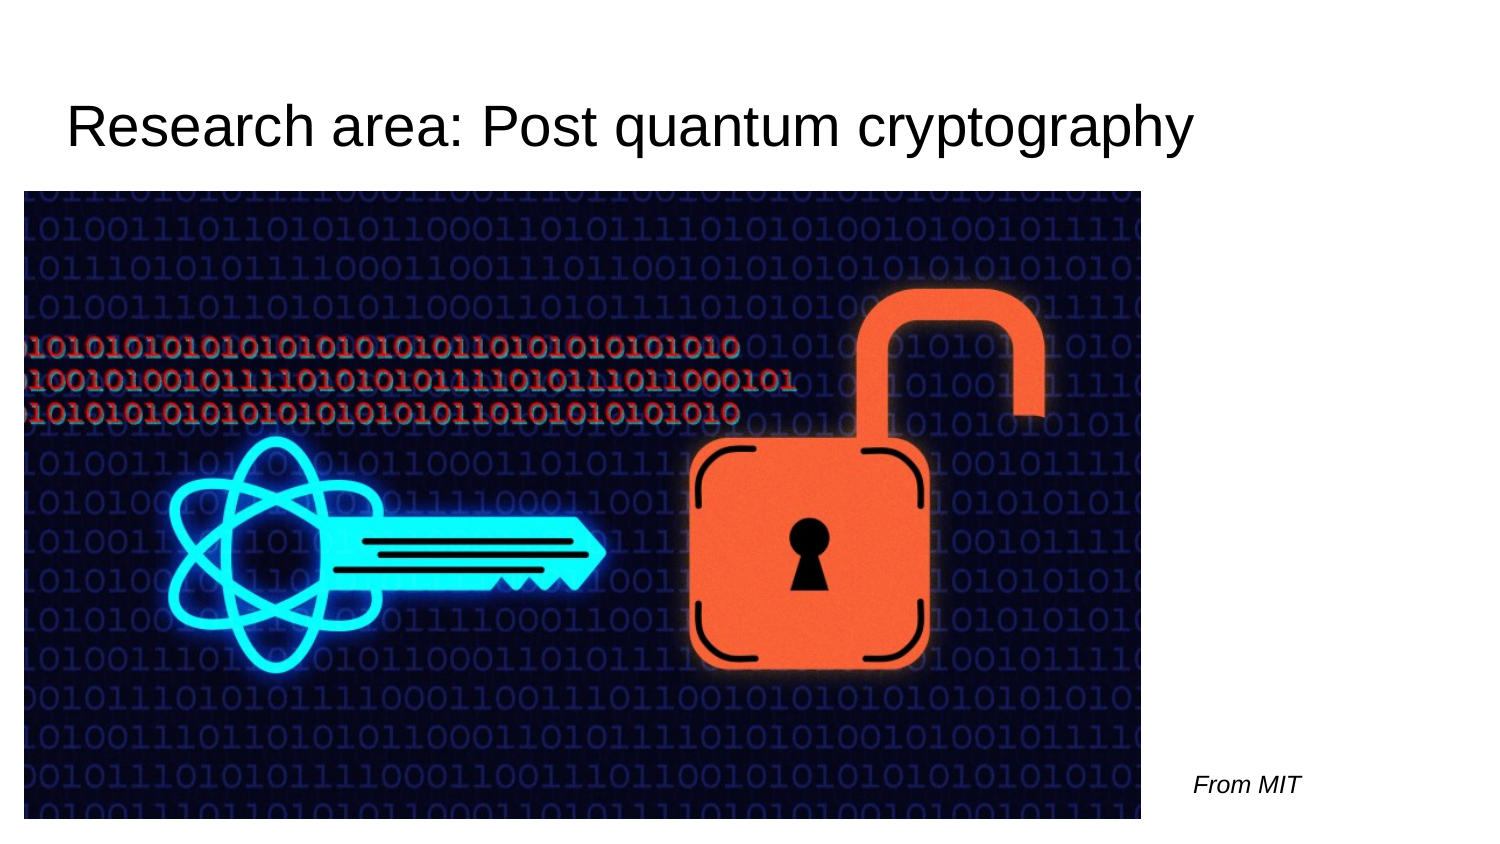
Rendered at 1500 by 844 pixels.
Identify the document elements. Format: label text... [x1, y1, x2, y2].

text_box From MIT [1178, 754, 1406, 829]
title Research area: Post quantum cryptography [51, 72, 1449, 167]
picture [24, 191, 1141, 819]
